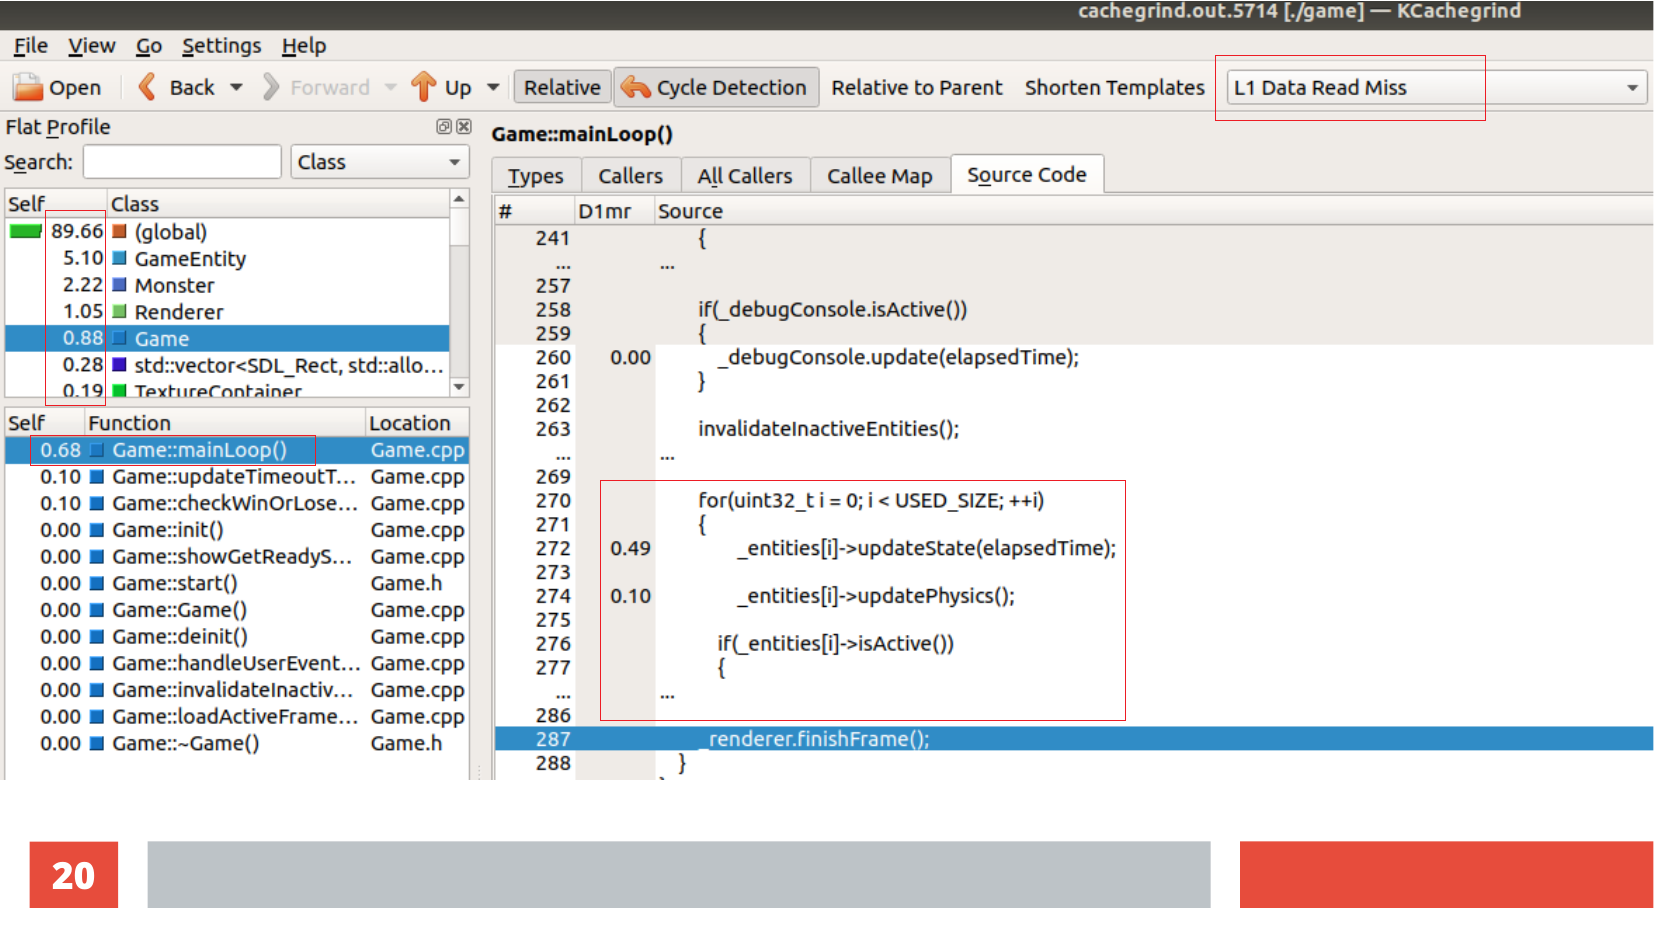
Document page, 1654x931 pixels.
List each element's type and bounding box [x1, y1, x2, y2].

picture [0, 1, 1654, 781]
